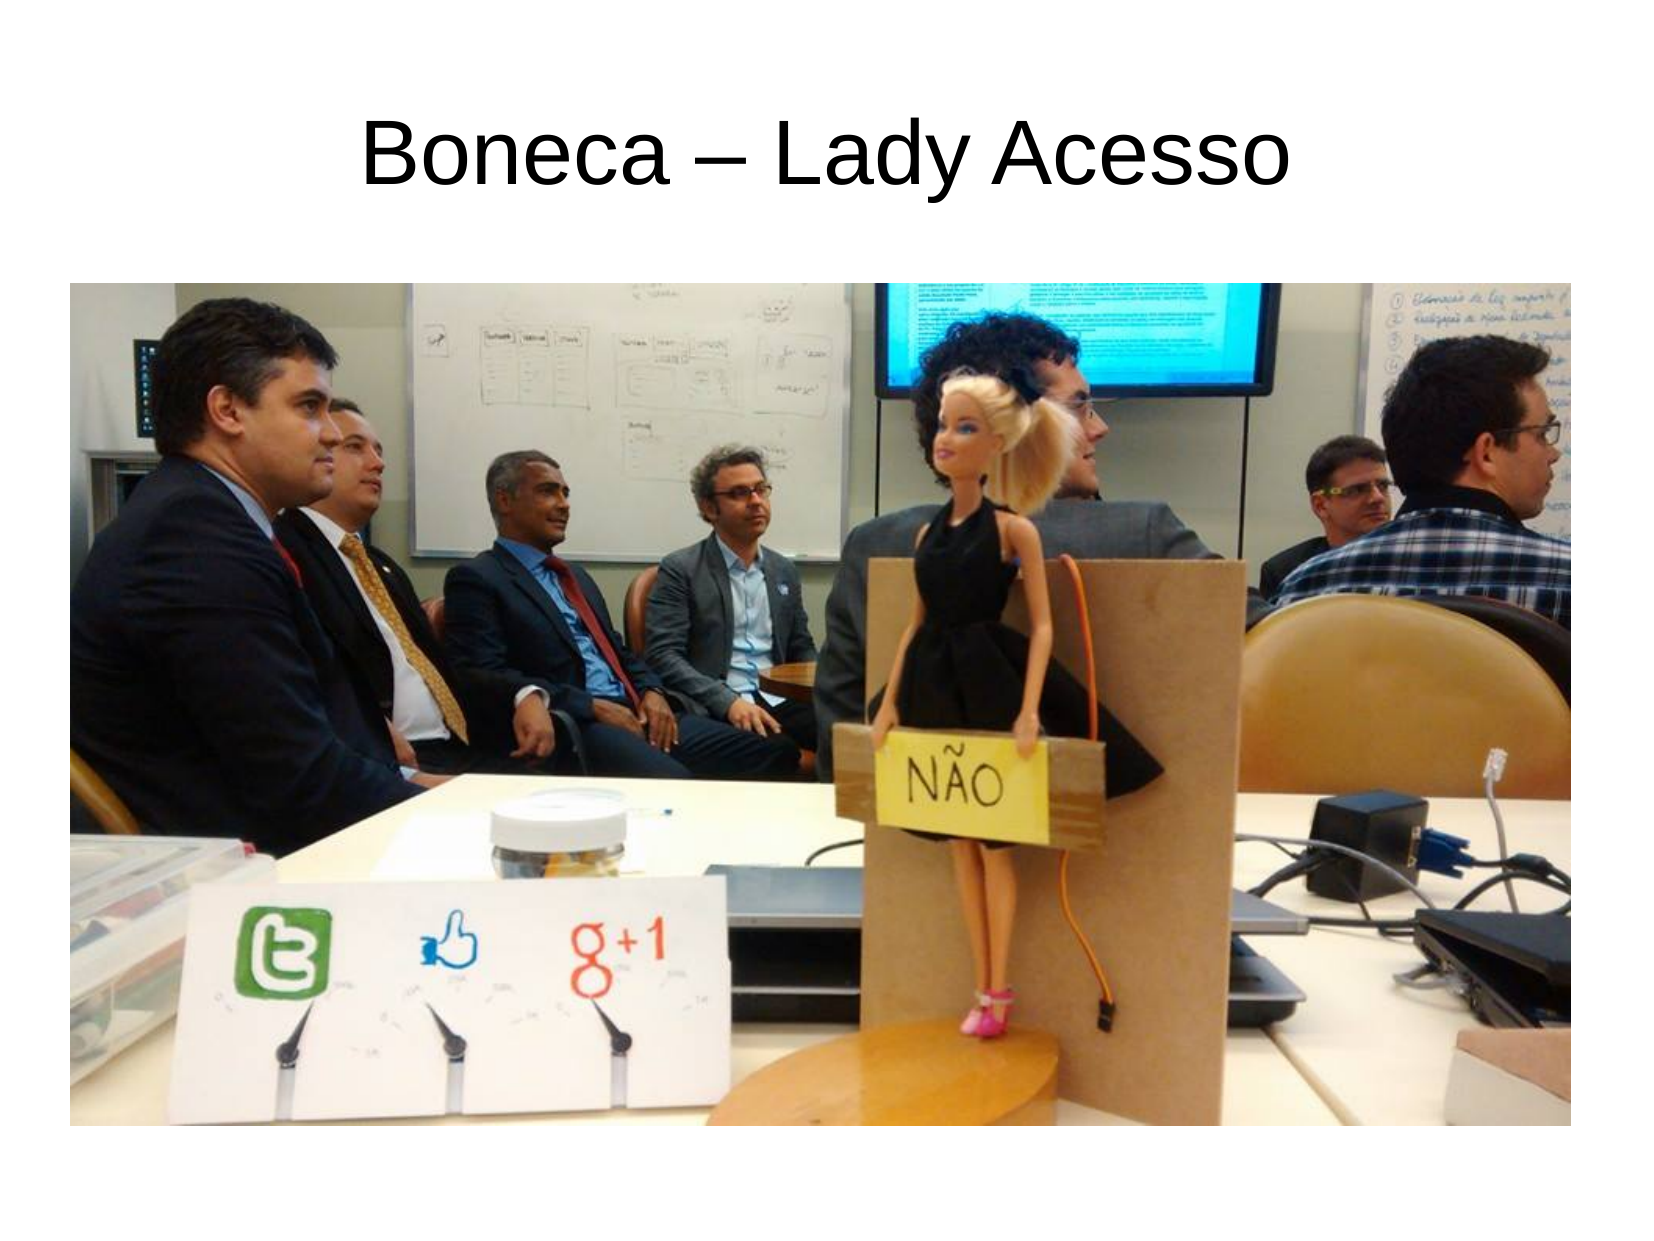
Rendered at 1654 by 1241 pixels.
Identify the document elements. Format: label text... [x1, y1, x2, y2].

picture [70, 283, 1571, 1126]
title Boneca – Lady Acesso [82, 49, 1571, 257]
